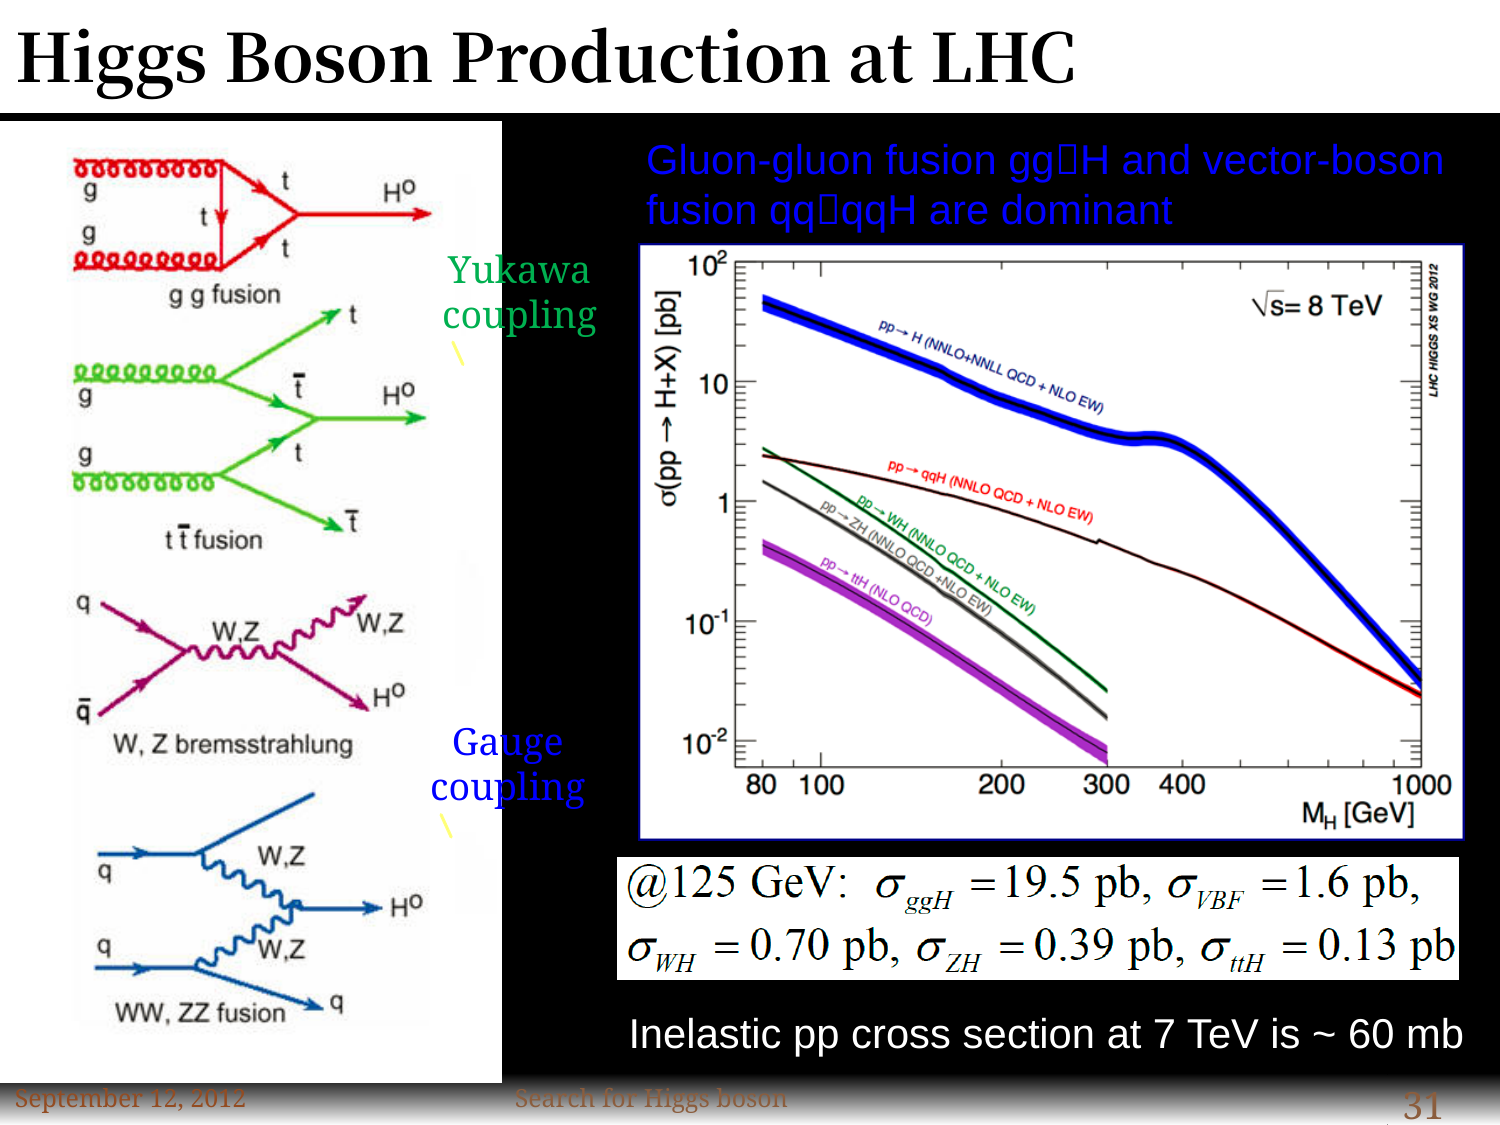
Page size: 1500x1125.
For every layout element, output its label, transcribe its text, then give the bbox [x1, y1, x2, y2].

picture [638, 243, 1465, 841]
text_box Gluon-gluon fusion ggH and vector-boson fusion qqqqH are dominant [631, 125, 1472, 241]
slide_number September 12, 2012 [0, 1083, 500, 1125]
text_box Inelastic pp cross section at 7 TeV is ~ 60 mb [613, 999, 1480, 1065]
picture [0, 121, 502, 1083]
picture [617, 857, 1459, 980]
title Higgs Boson Production at LHC [0, 0, 1500, 113]
footer Search for Higgs boson [500, 1074, 1387, 1125]
slide_number <number> [1387, 1074, 1500, 1125]
